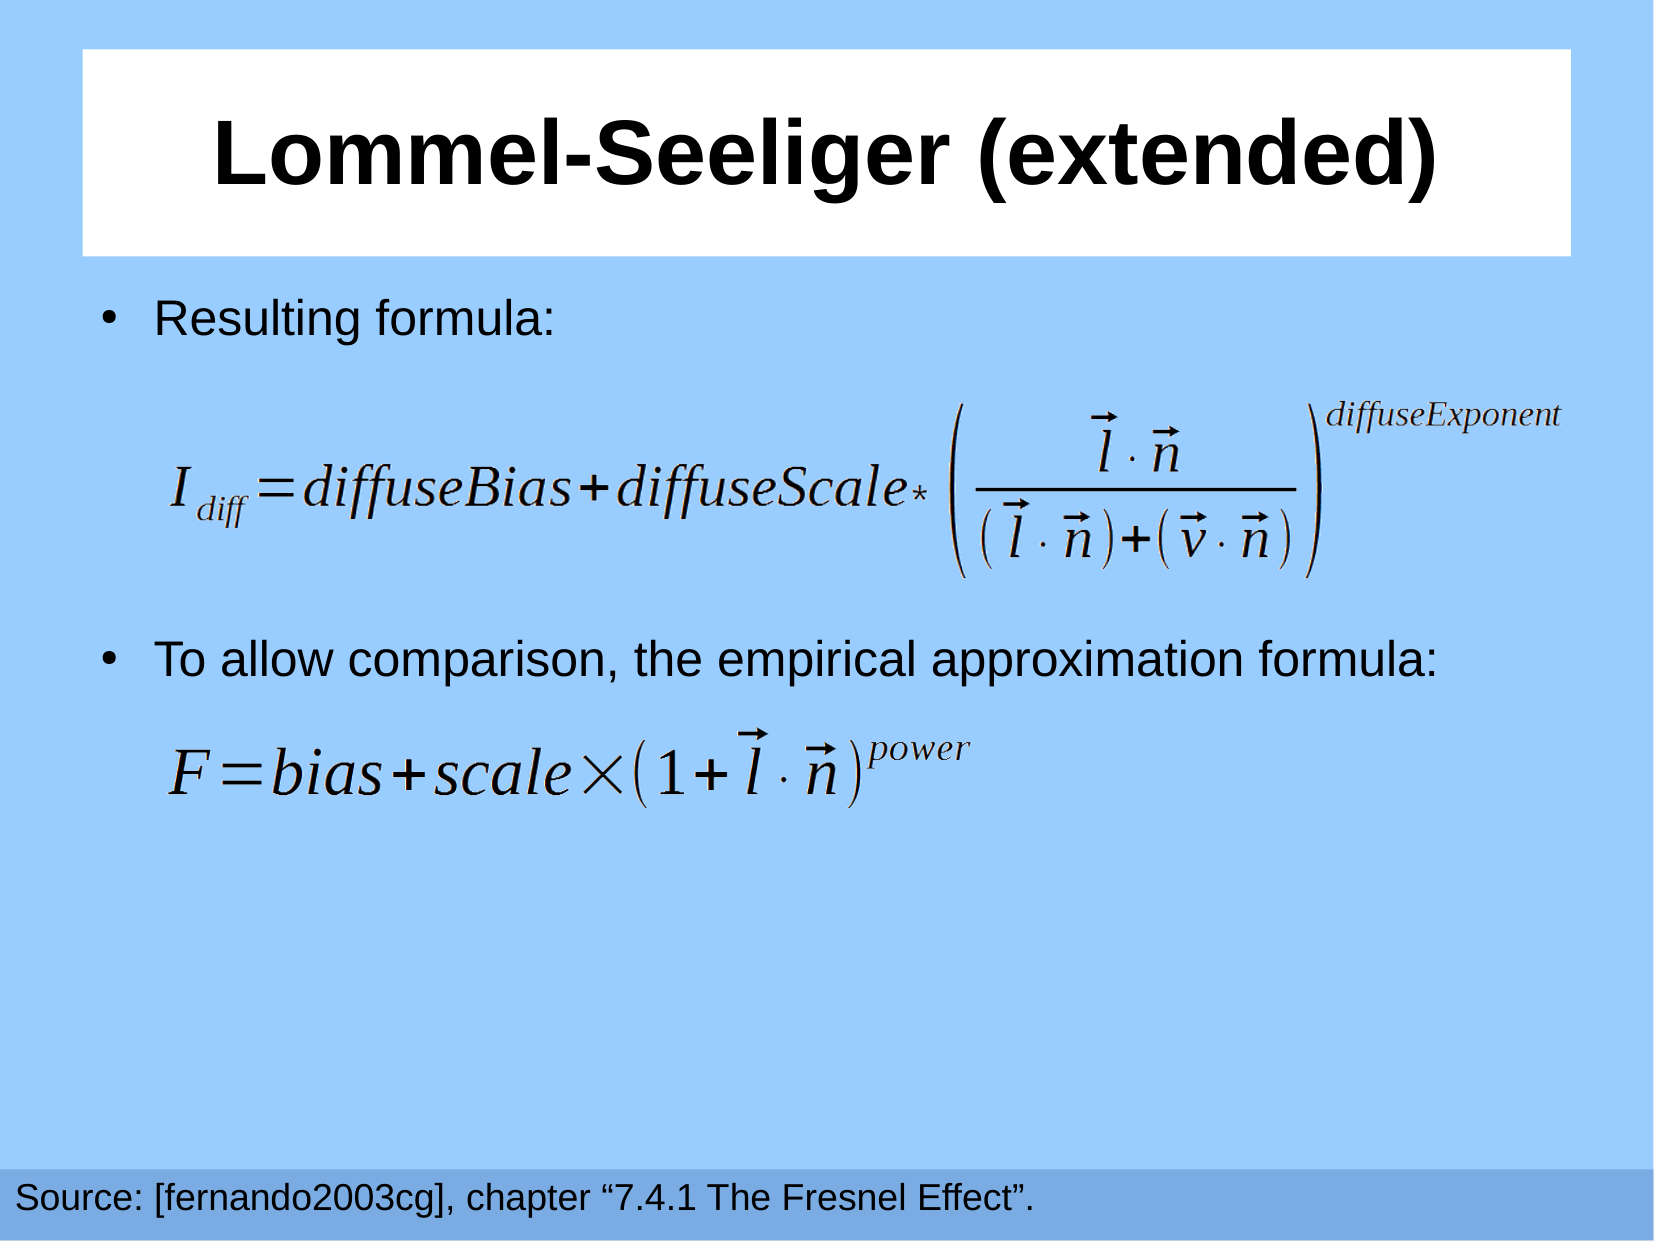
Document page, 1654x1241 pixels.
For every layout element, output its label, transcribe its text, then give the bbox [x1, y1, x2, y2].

text_box Source: [fernando2003cg], chapter “7.4.1 The Fresnel Effect”. [0, 1169, 1654, 1241]
list Resulting formula: To allow comparison, the empirical approximation formula: [82, 290, 1571, 1169]
picture [159, 708, 981, 822]
title Lommel-Seeliger (extended) [82, 49, 1571, 257]
picture [153, 393, 1571, 593]
